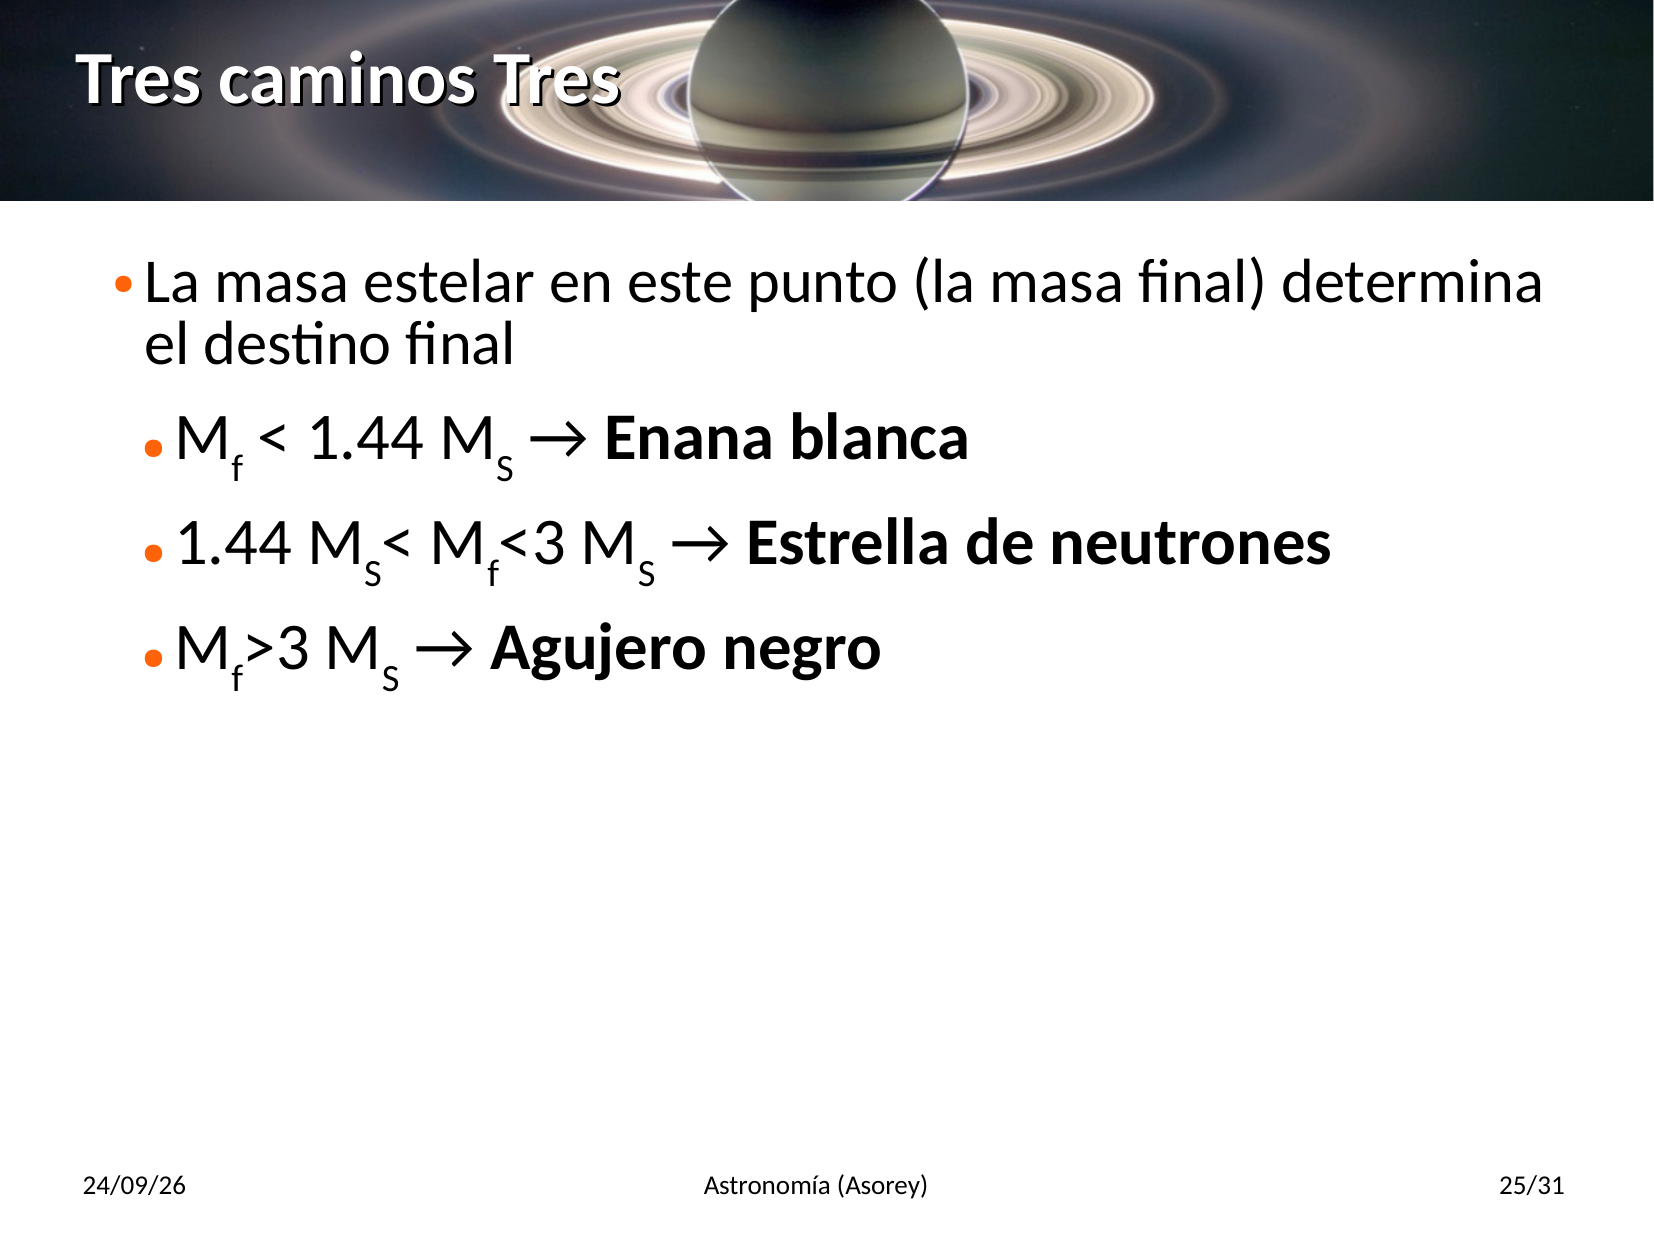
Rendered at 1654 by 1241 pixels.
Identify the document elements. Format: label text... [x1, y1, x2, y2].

list La masa estelar en este punto (la masa final) determina el destino final Mf < 1.44 MS → Enana blanca 1.44 MS< Mf<3 MS → Estrella de neutrones Mf>3 MS → Agujero negro [82, 255, 1571, 1156]
title Tres caminos Tres [75, 19, 1564, 151]
picture [0, 0, 1654, 201]
